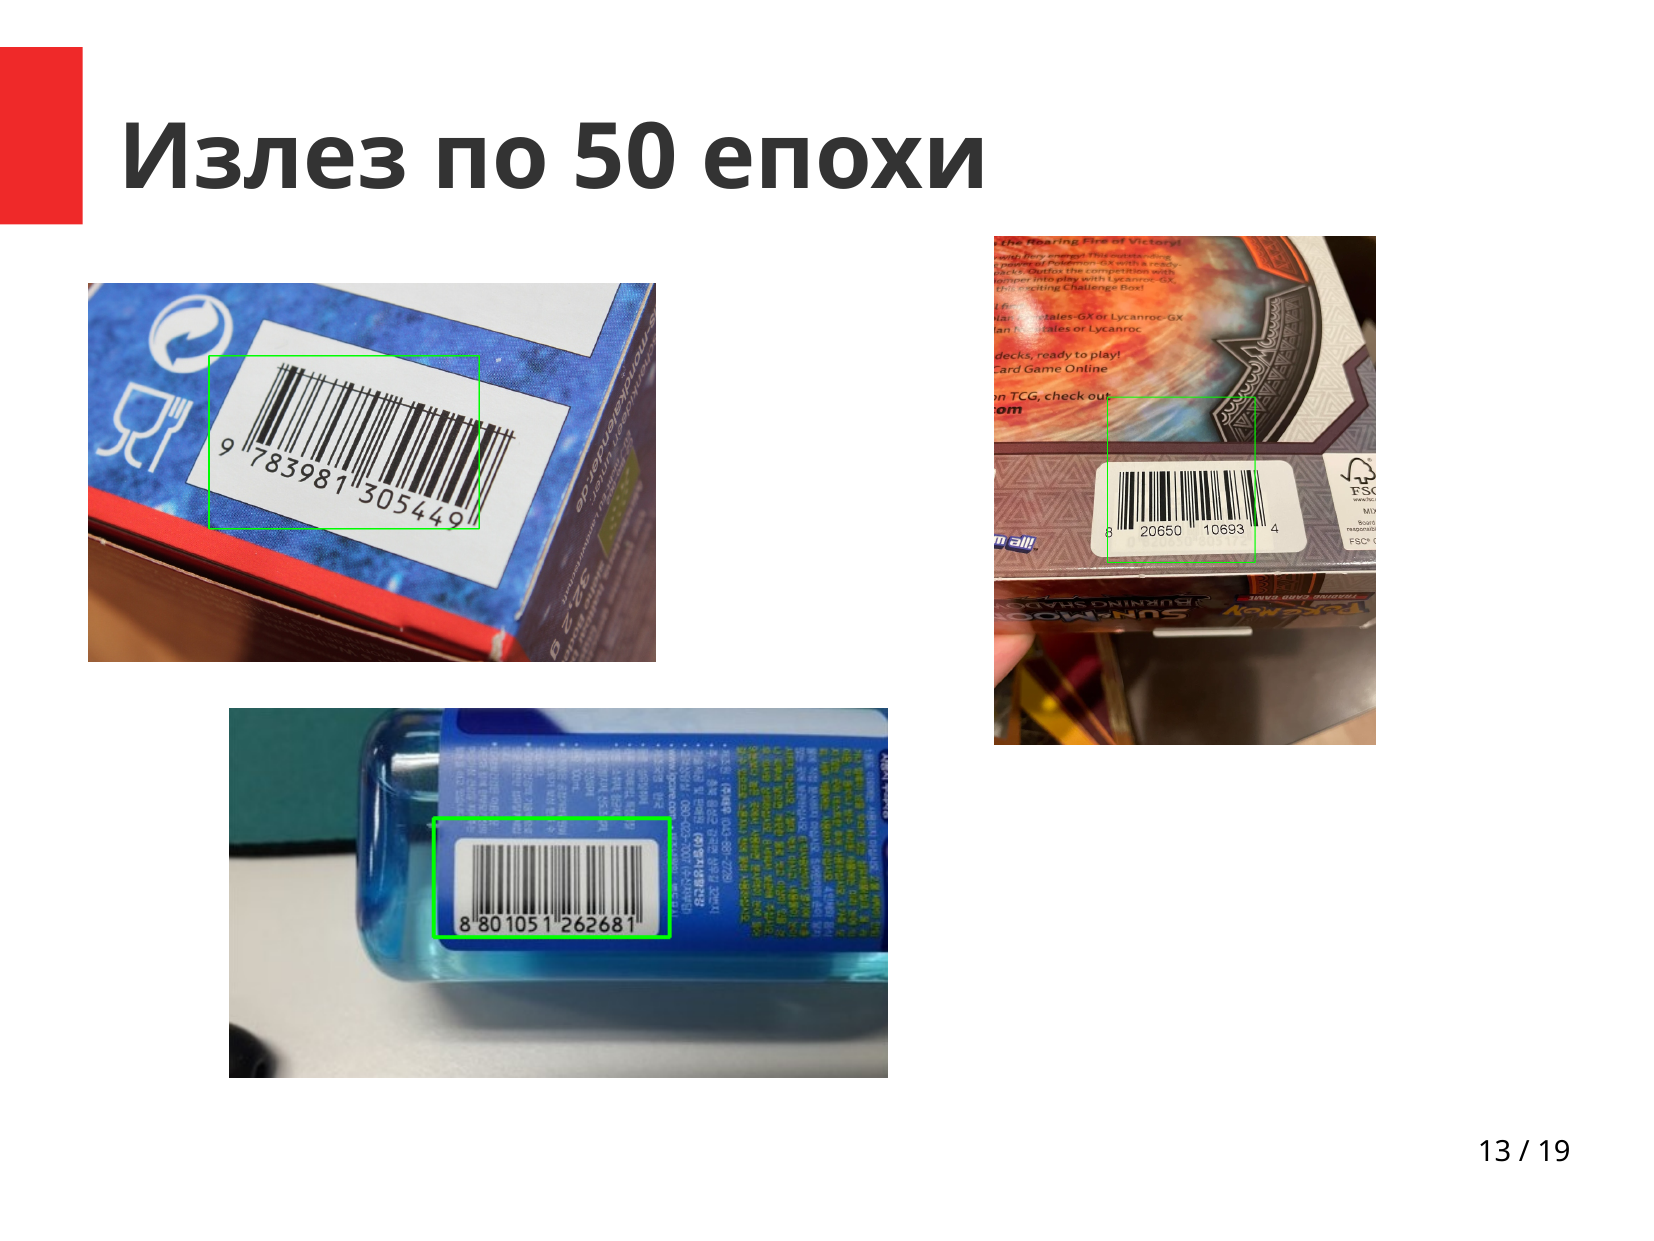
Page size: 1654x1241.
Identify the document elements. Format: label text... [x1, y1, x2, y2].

picture [88, 283, 656, 662]
picture [229, 708, 888, 1078]
title Излез по 50 епохи [118, 49, 1571, 257]
picture [994, 236, 1376, 745]
